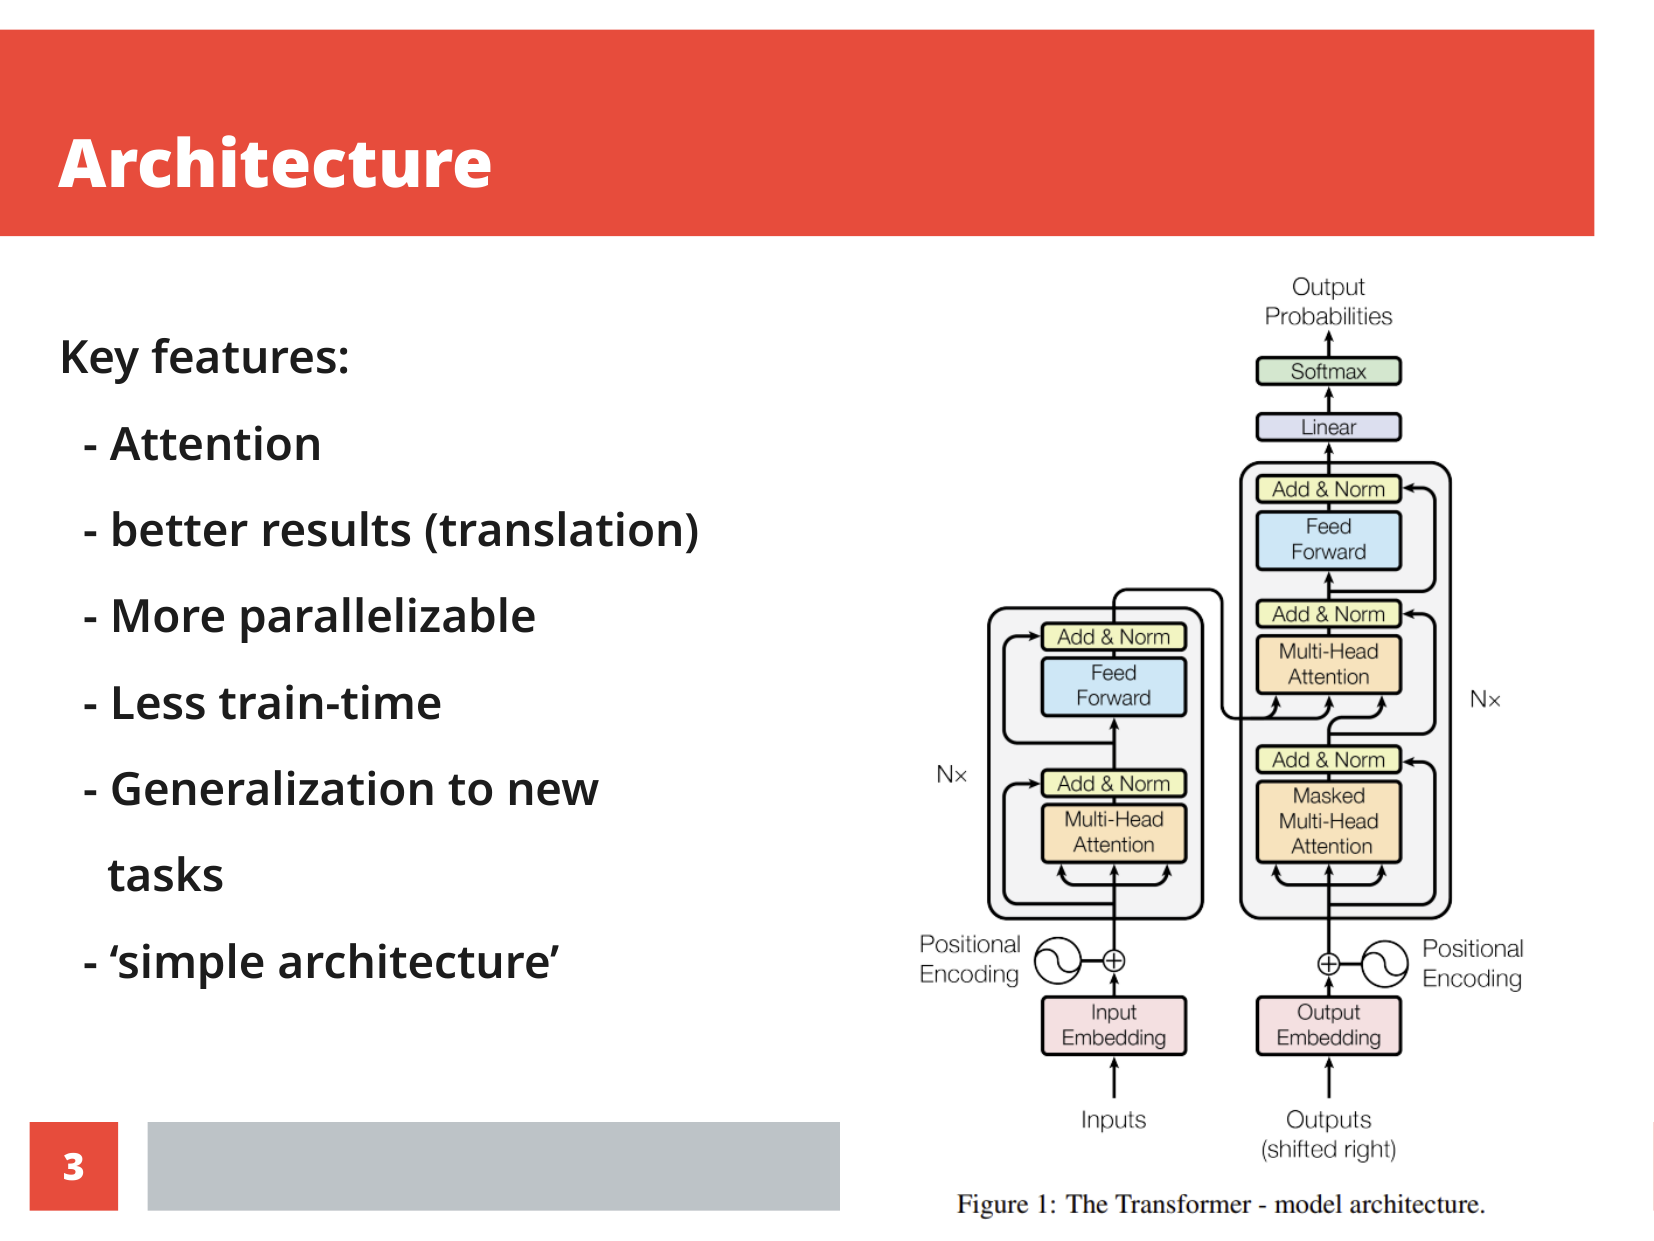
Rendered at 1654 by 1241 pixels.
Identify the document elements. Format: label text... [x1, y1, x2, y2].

title Architecture [59, 59, 1595, 207]
list Key features: - Attention - better results (translation) - More parallelizable - Less train-time - Generalization to new tasks - ‘simple architecture’ [59, 324, 840, 1093]
picture [840, 239, 1654, 1241]
